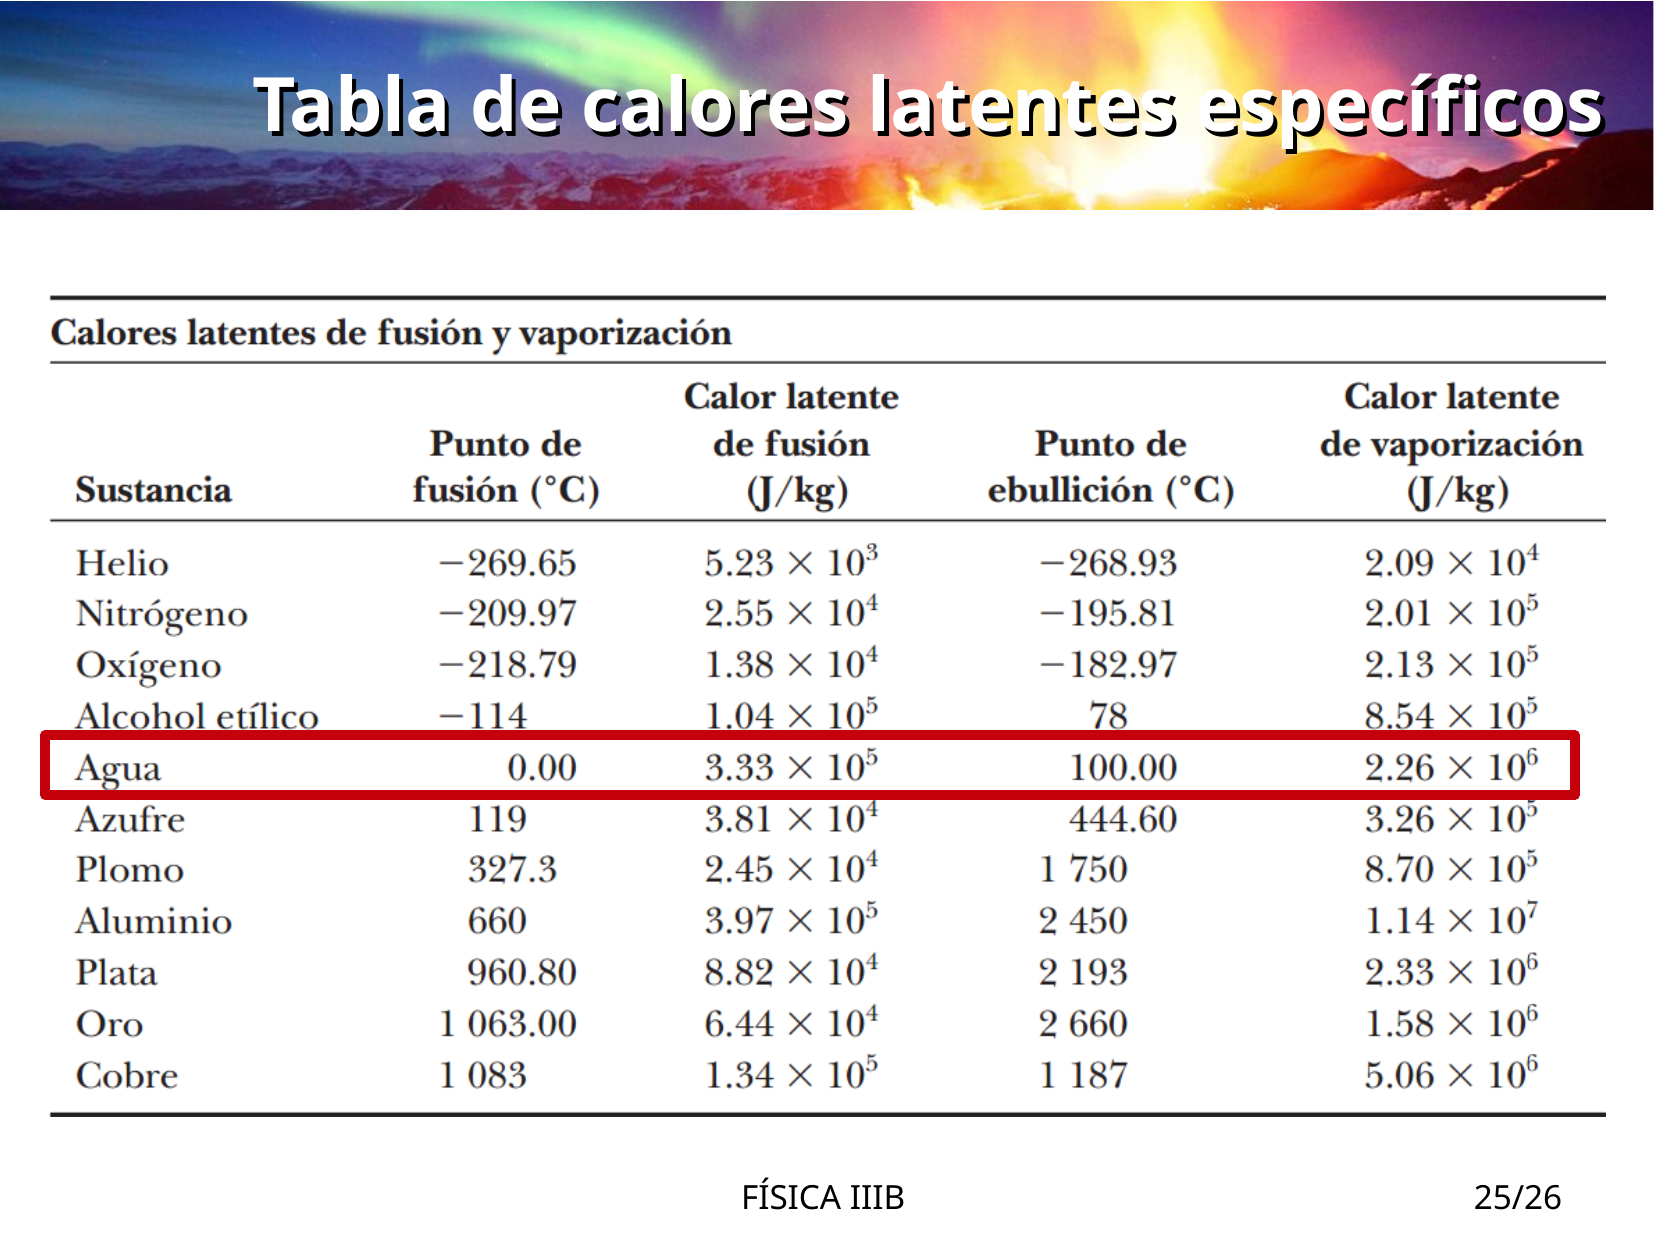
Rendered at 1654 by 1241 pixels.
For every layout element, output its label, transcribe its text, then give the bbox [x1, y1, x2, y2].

title Tabla de calores latentes específicos [45, 15, 1606, 191]
picture [50, 740, 1570, 790]
picture [0, 1, 1654, 210]
picture [45, 293, 1606, 1117]
